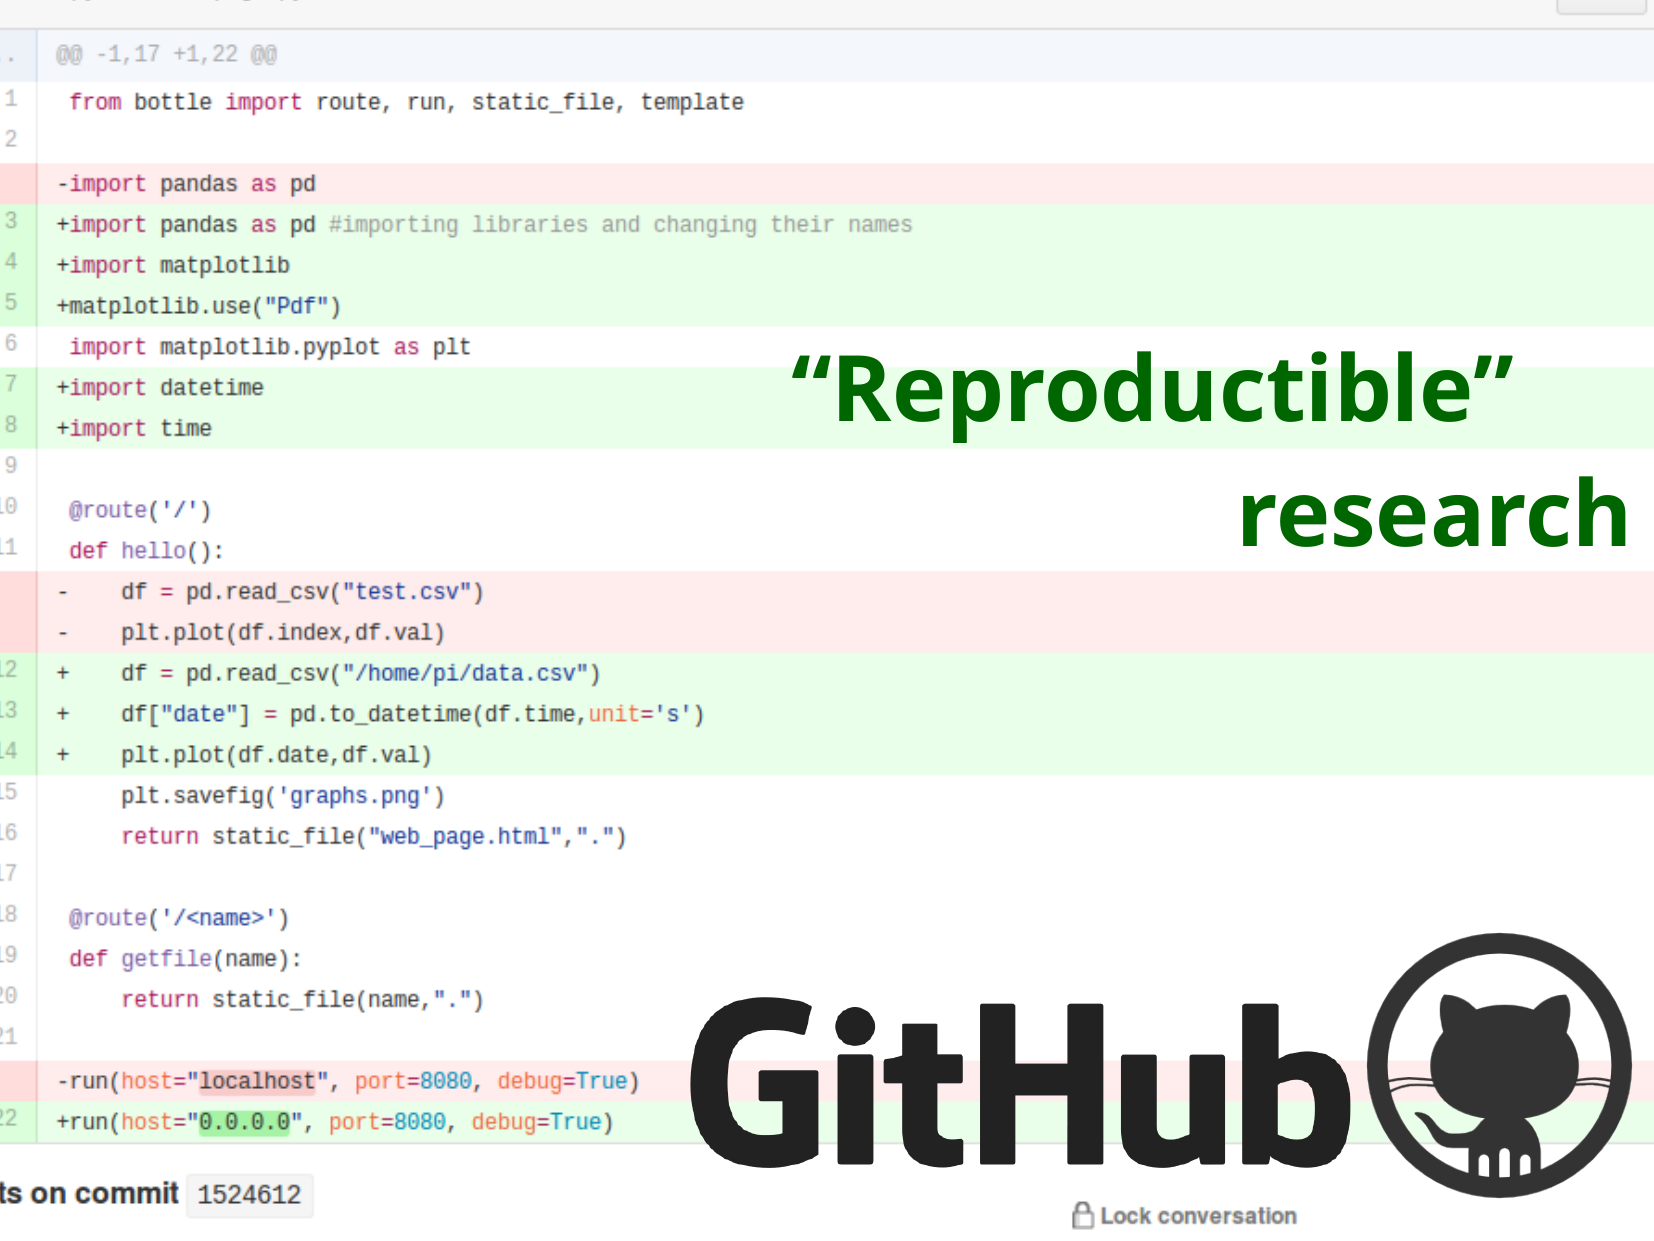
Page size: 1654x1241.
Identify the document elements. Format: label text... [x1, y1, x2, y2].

list [82, 290, 1571, 1010]
picture [0, 0, 1654, 1241]
title “Reproductible” research [1571, 345, 1634, 553]
